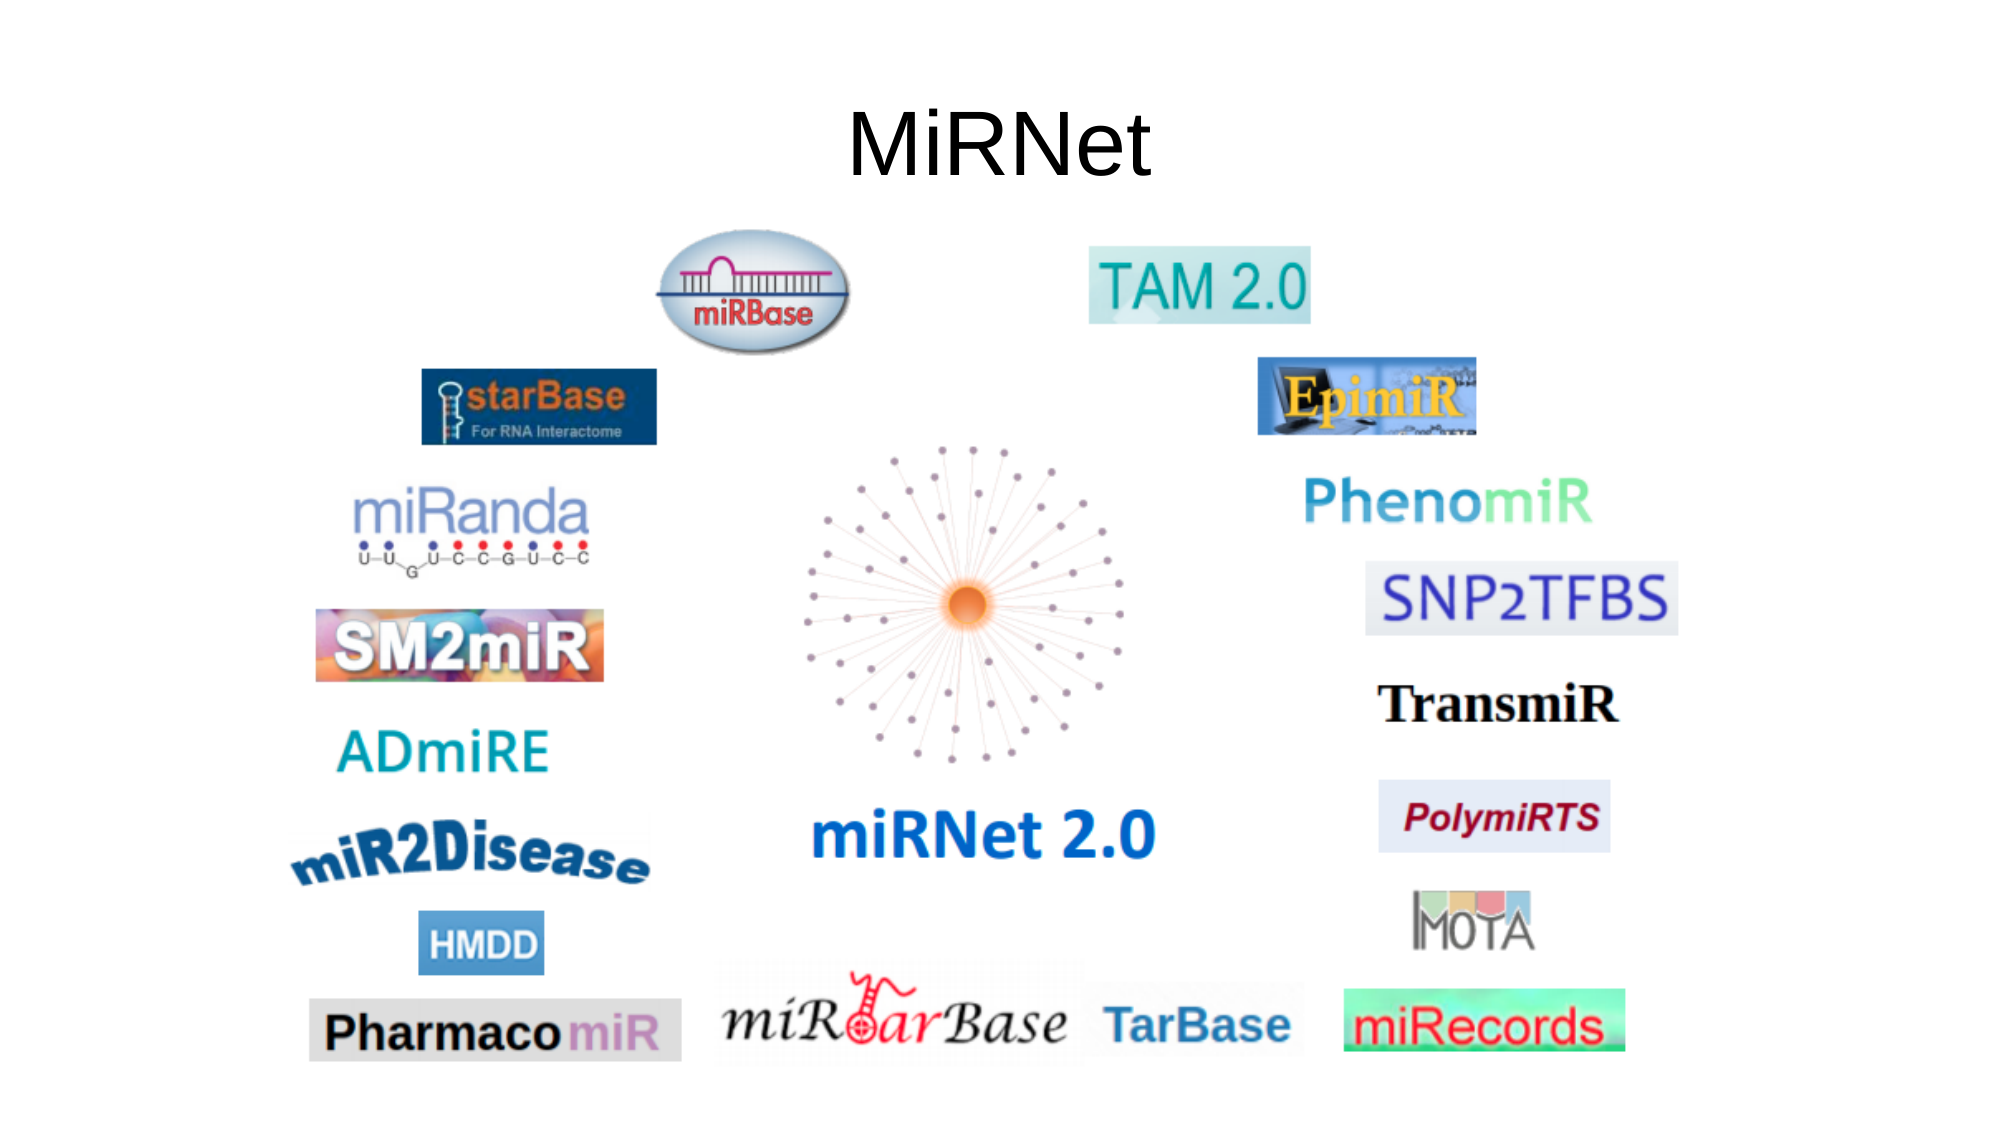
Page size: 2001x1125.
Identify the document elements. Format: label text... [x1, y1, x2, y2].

picture [283, 200, 1725, 1085]
text_box MiRNet [99, 44, 1900, 233]
